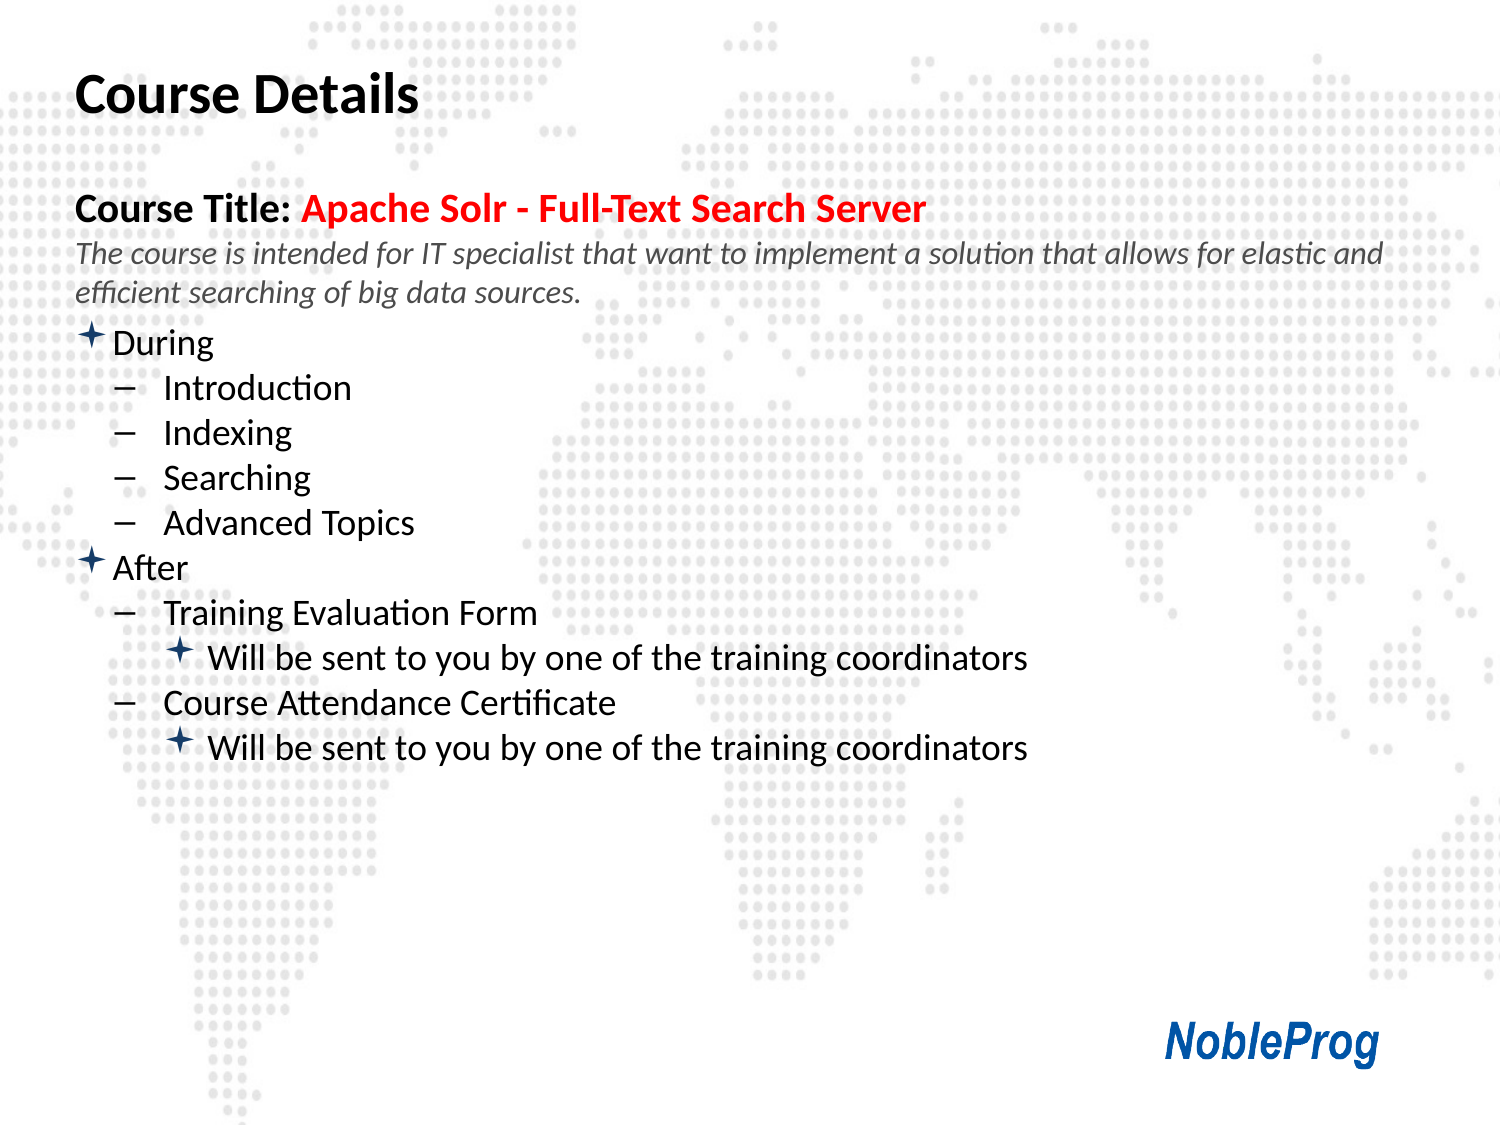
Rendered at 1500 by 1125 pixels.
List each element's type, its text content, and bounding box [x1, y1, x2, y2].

picture [0, 0, 1500, 1125]
text_box The course is intended for IT specialist that want to implement a solution that allows for elastic and efficient searching of big data sources. [75, 231, 1425, 307]
text_box During Introduction Indexing Searching Advanced Topics After Training Evaluation Form Will be sent to you by one of the training coordinators Course Attendance Certificate Will be sent to you by one of the training coordinators [75, 317, 1425, 943]
text_box Course Title: Apache Solr - Full-Text Search Server [75, 180, 1425, 231]
text_box Course Details [75, 55, 1425, 180]
